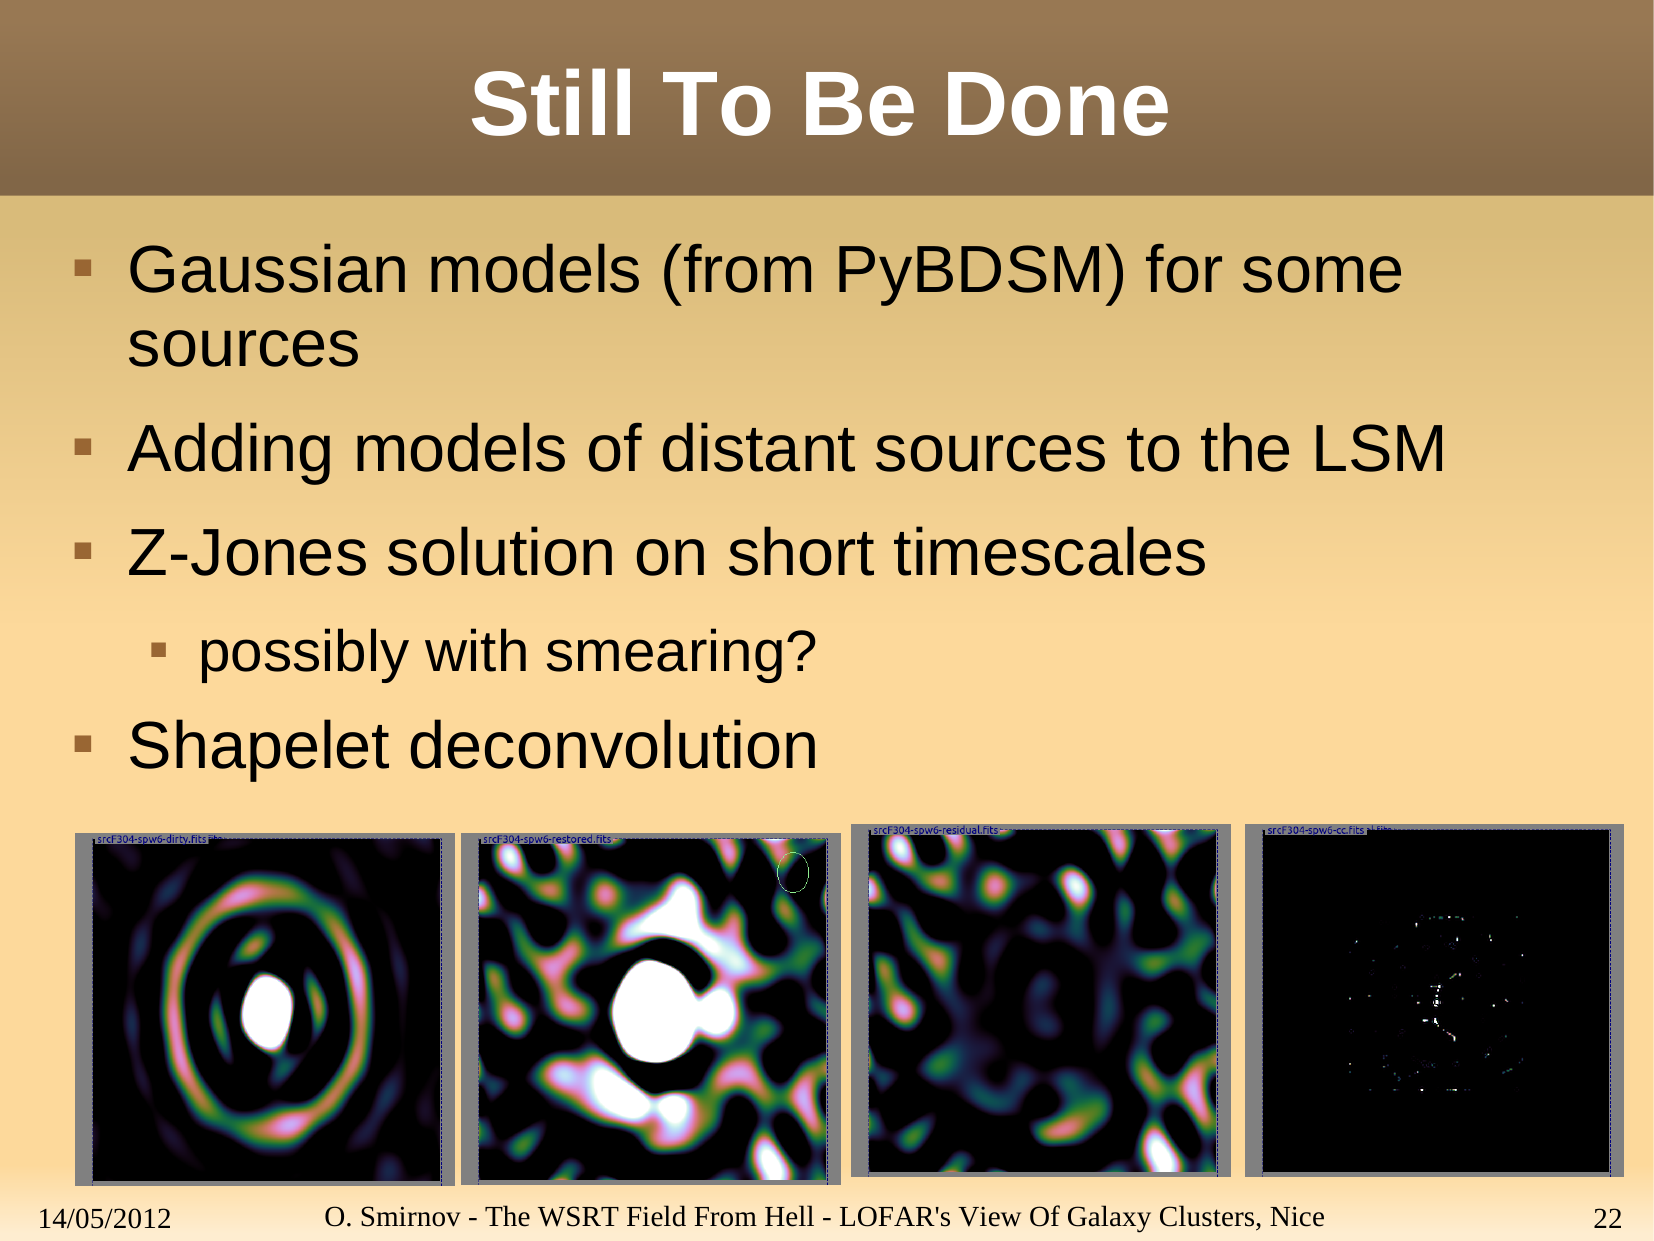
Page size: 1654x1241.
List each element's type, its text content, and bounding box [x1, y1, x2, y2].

title Still To Be Done [76, 0, 1565, 208]
list Gaussian models (from PyBDSM) for some sources Adding models of distant sources to the LSM Z-Jones solution on short timescales possibly with smearing? Shapelet deconvolution [56, 231, 1546, 1051]
picture [0, 0, 1654, 1241]
